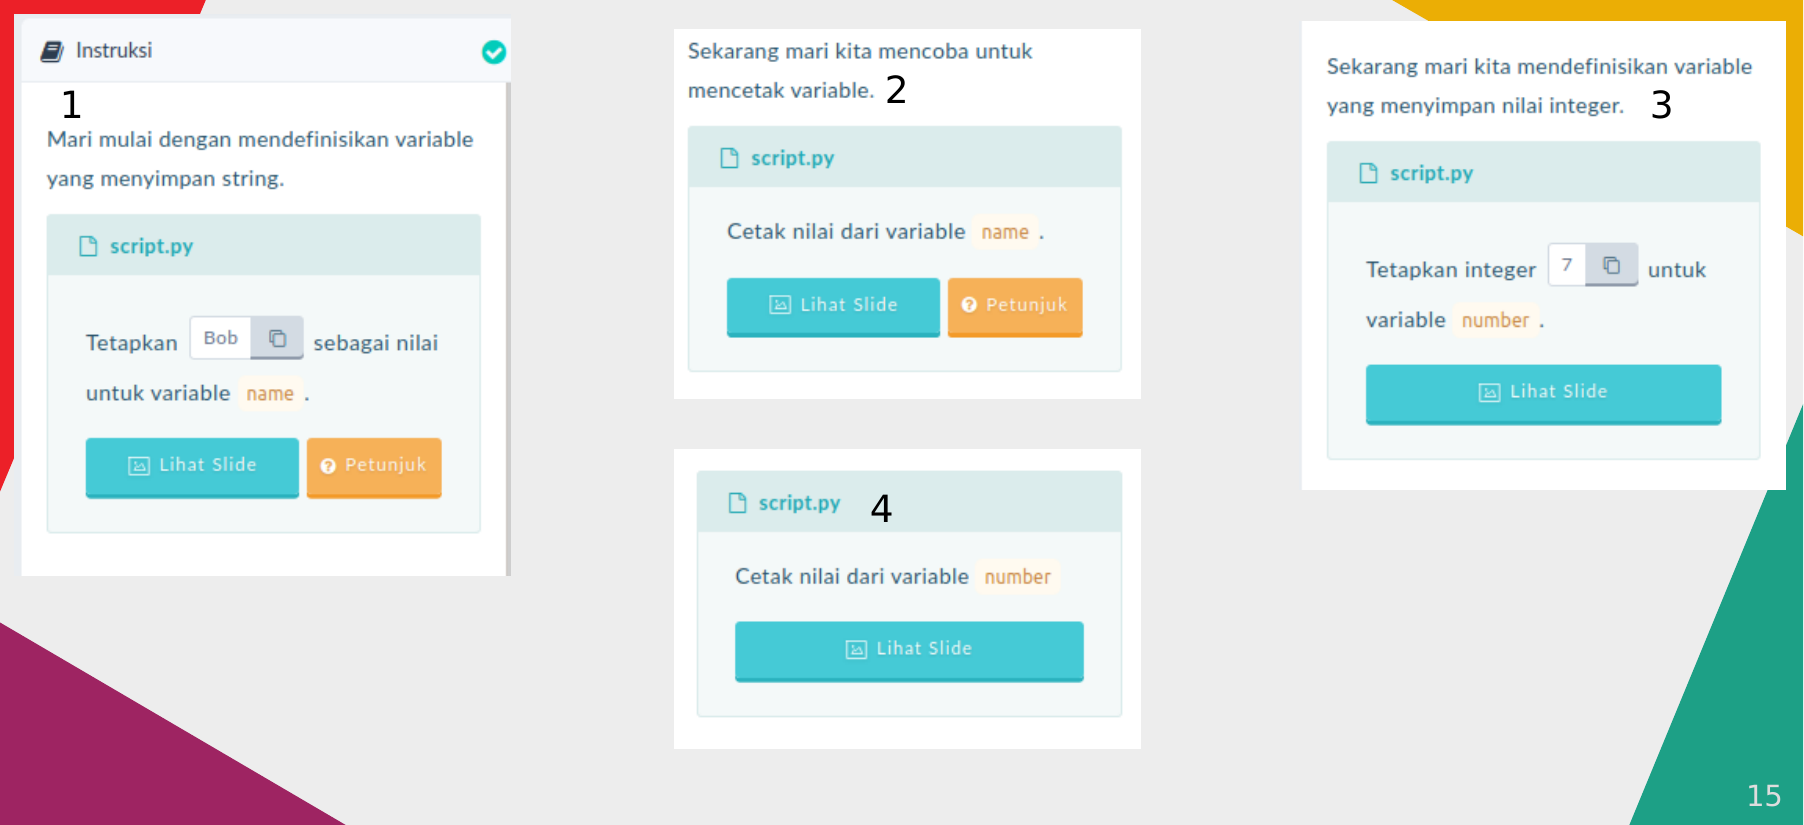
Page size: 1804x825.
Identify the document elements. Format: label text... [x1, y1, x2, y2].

picture [674, 29, 1141, 399]
picture [674, 449, 1141, 749]
picture [1299, 21, 1786, 491]
text_box 4 [855, 480, 916, 539]
text_box 1 [45, 76, 106, 136]
text_box 2 [870, 61, 931, 121]
text_box 3 [1635, 76, 1696, 136]
picture [14, 14, 511, 576]
